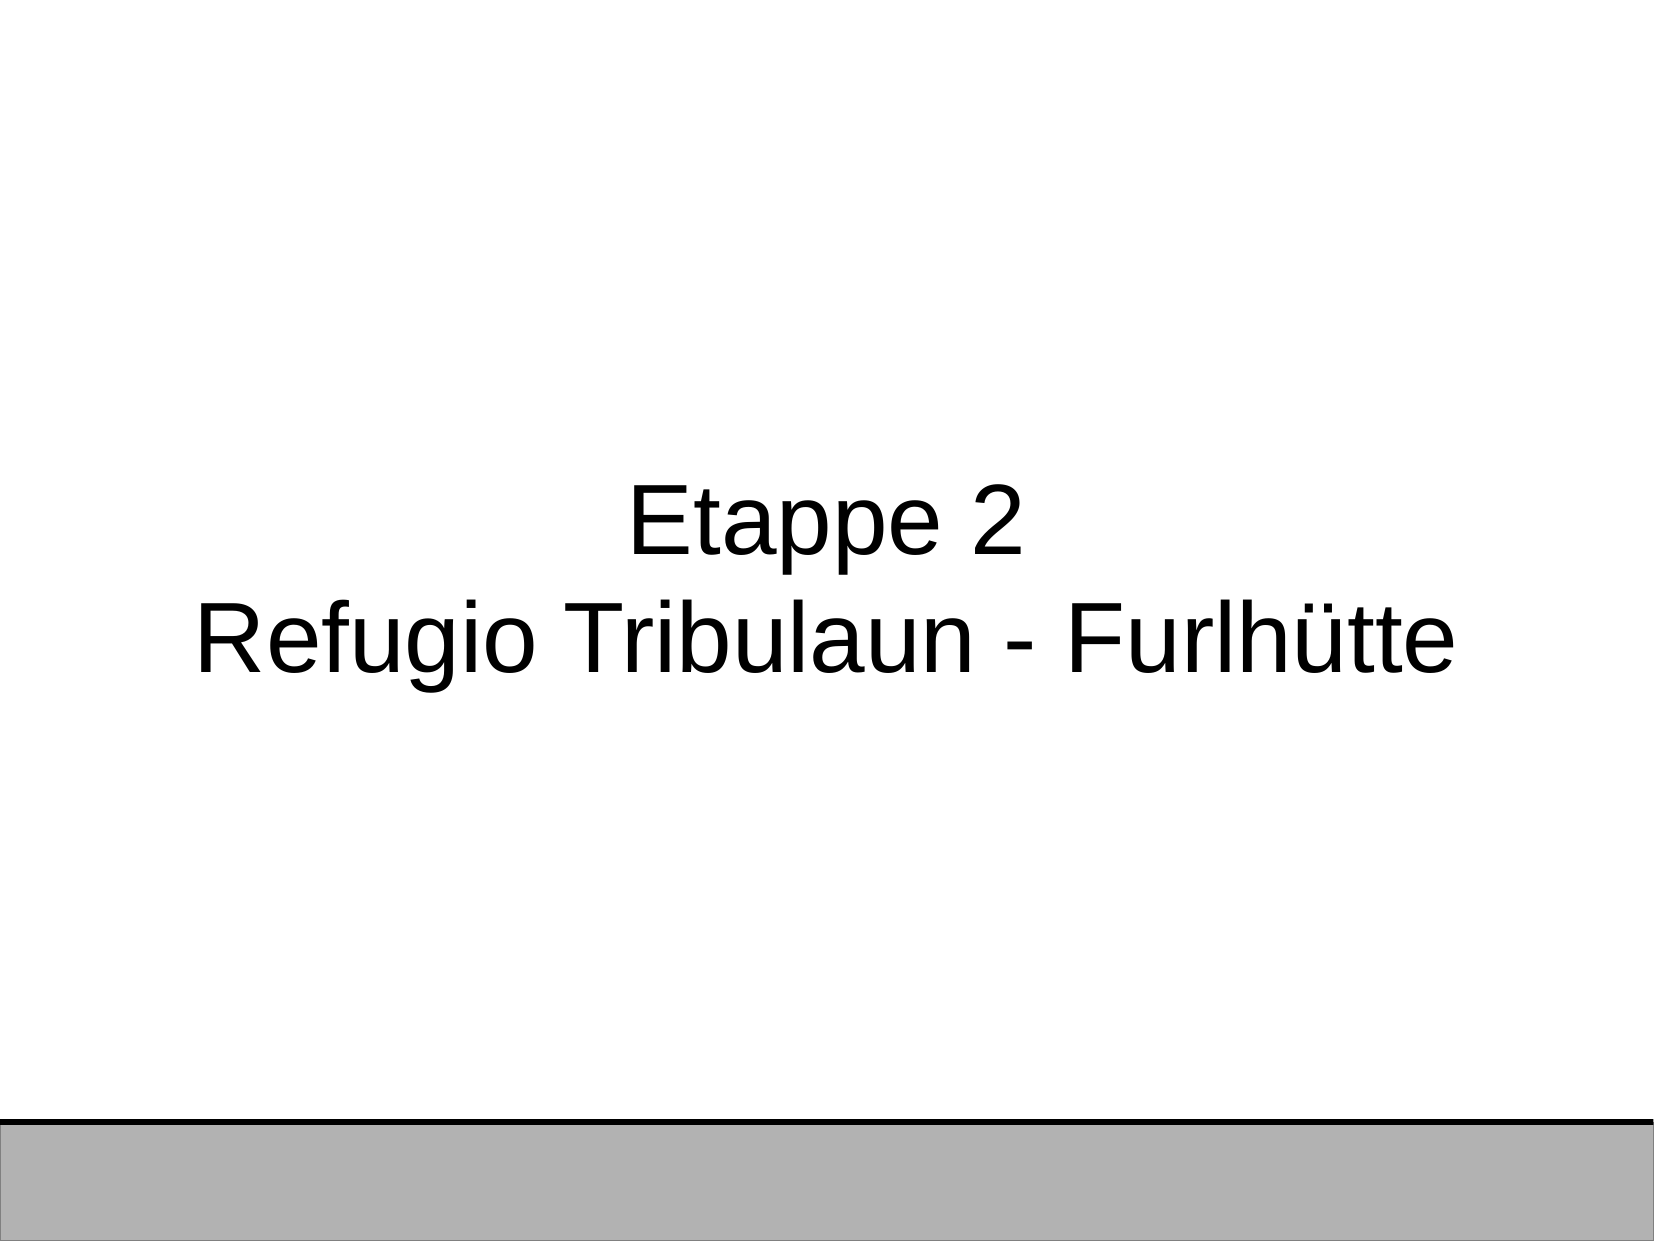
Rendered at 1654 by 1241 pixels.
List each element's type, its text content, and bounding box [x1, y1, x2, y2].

text_box [0, 1125, 1654, 1241]
subtitle Etappe 2 Refugio Tribulaun - Furlhütte [82, 49, 1571, 1109]
